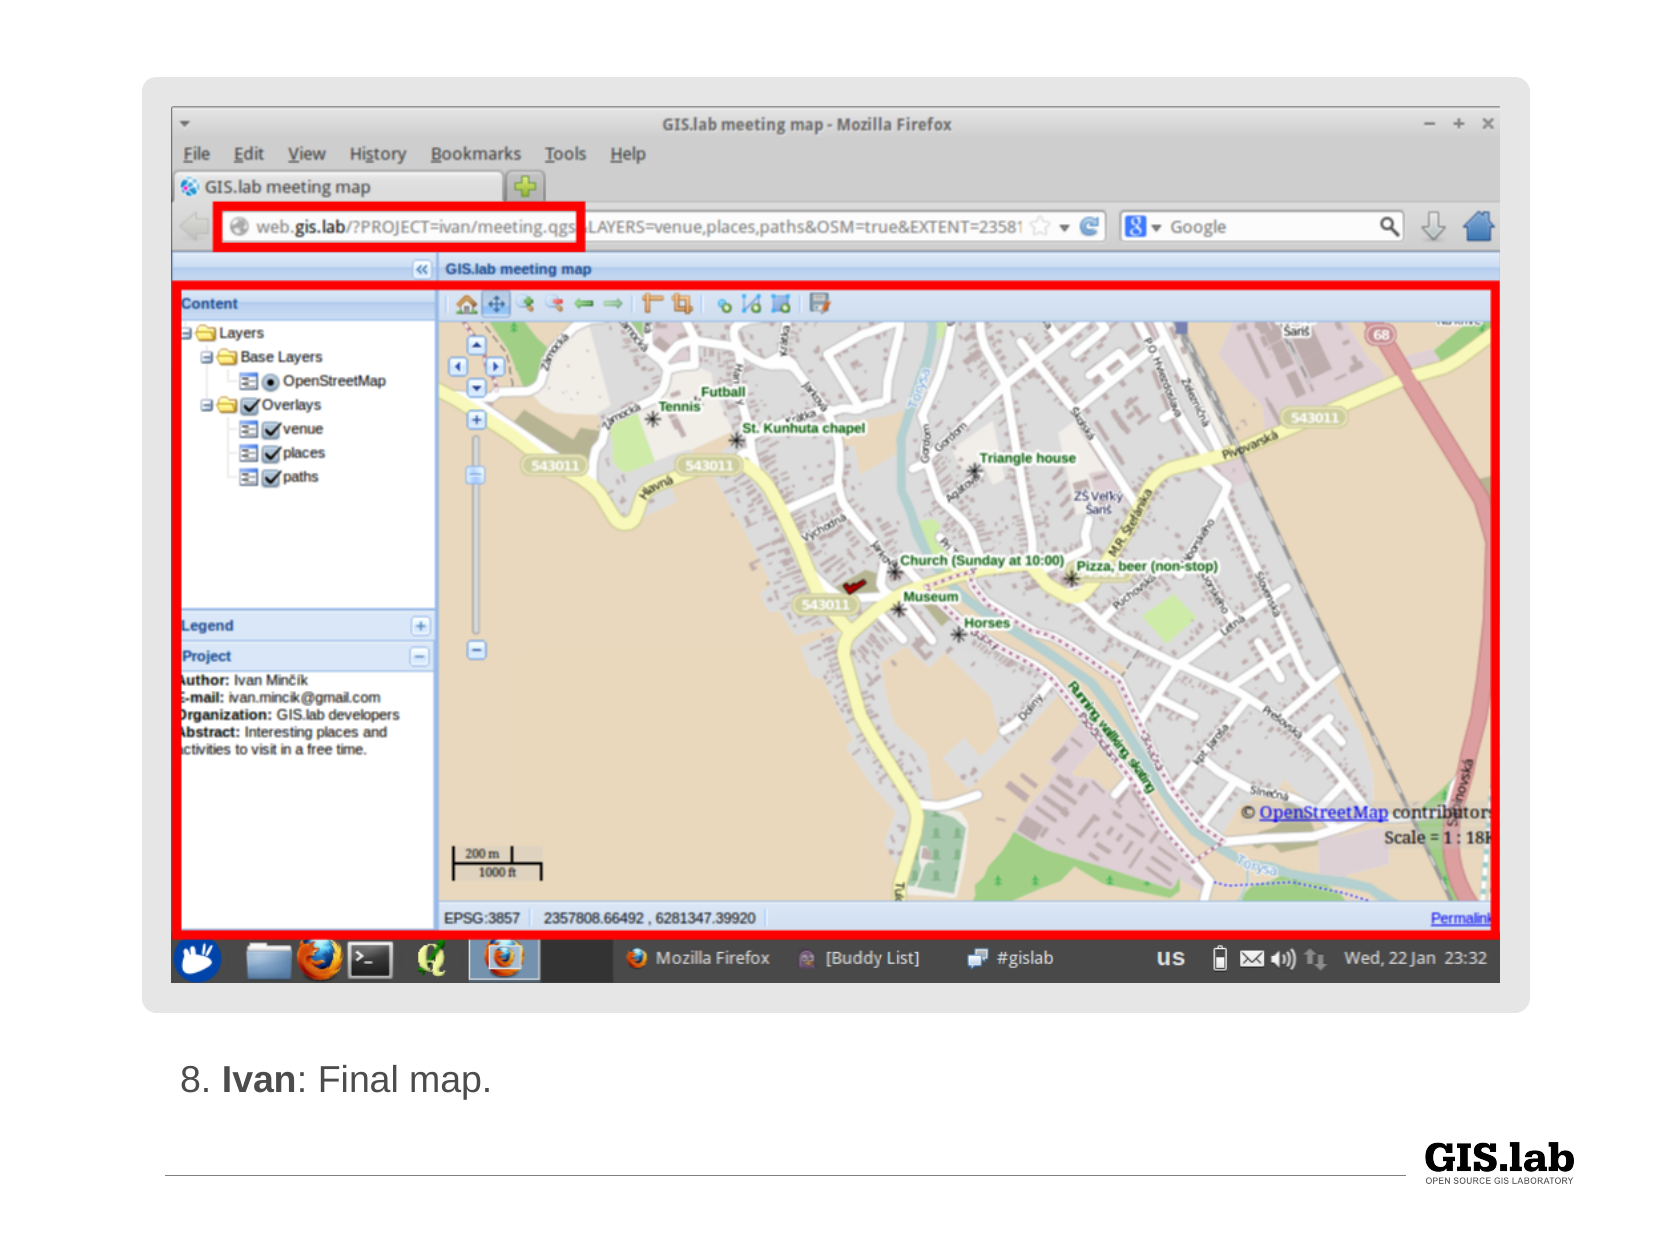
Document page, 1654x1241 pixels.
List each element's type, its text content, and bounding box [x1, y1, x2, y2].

text_box 8. Ivan: Final map. [165, 1051, 1524, 1109]
picture [1423, 1139, 1576, 1188]
picture [171, 106, 1501, 984]
